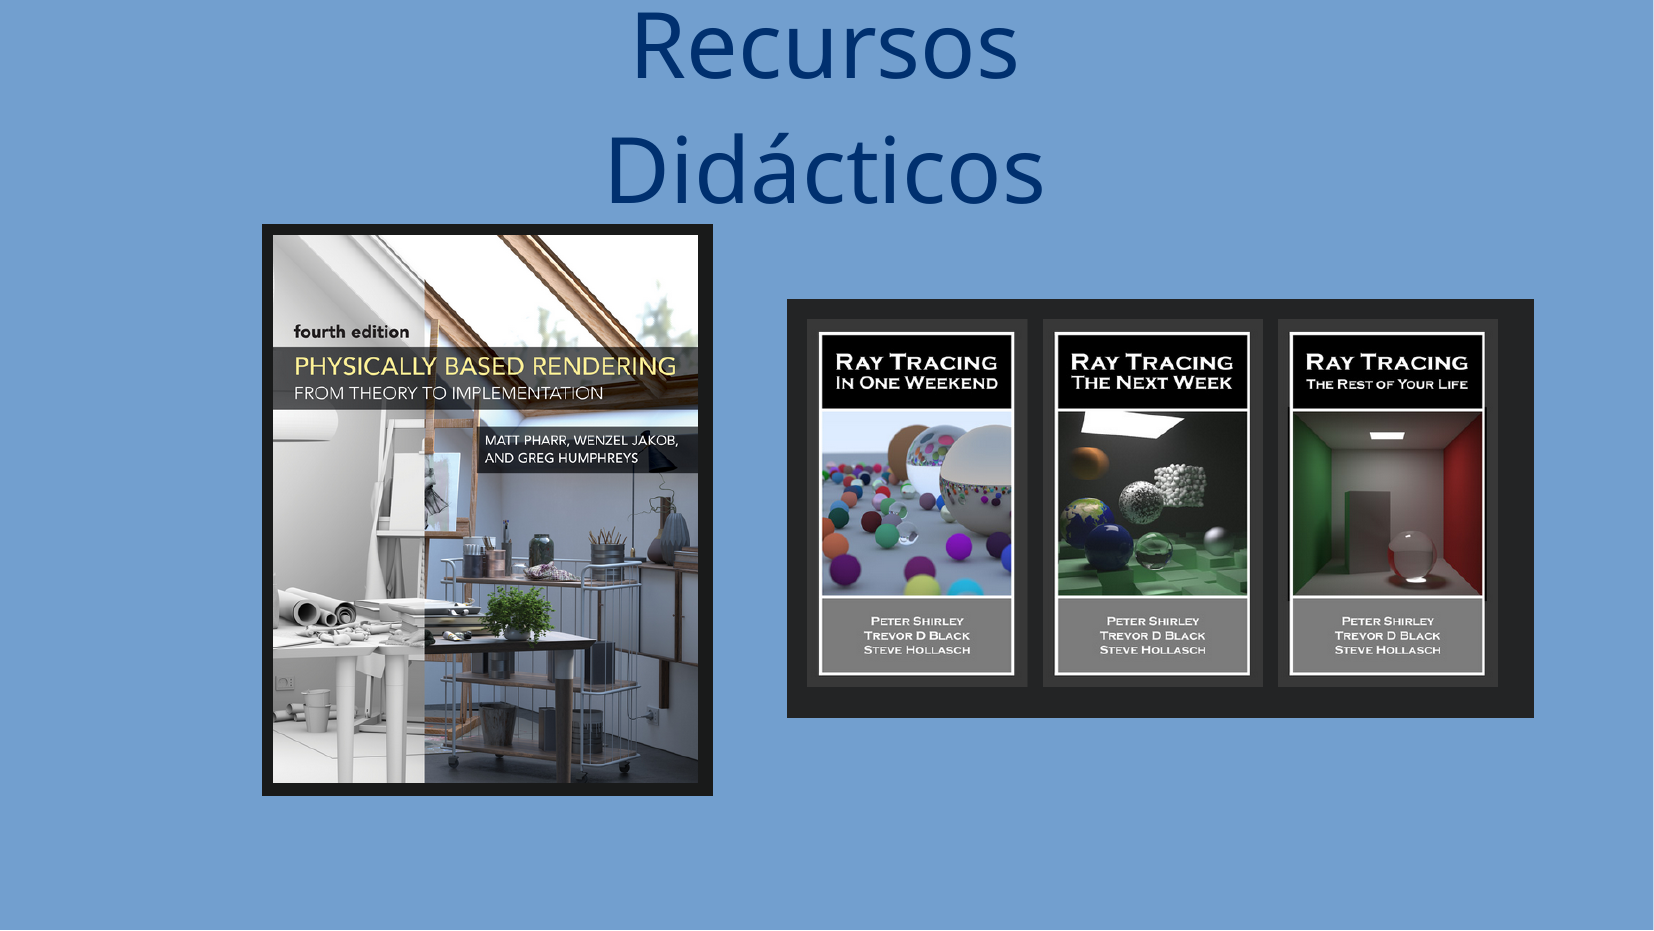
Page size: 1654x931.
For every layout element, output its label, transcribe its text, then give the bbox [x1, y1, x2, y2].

picture [787, 299, 1534, 718]
title Recursos Didácticos [412, 37, 1238, 174]
picture [262, 224, 713, 796]
